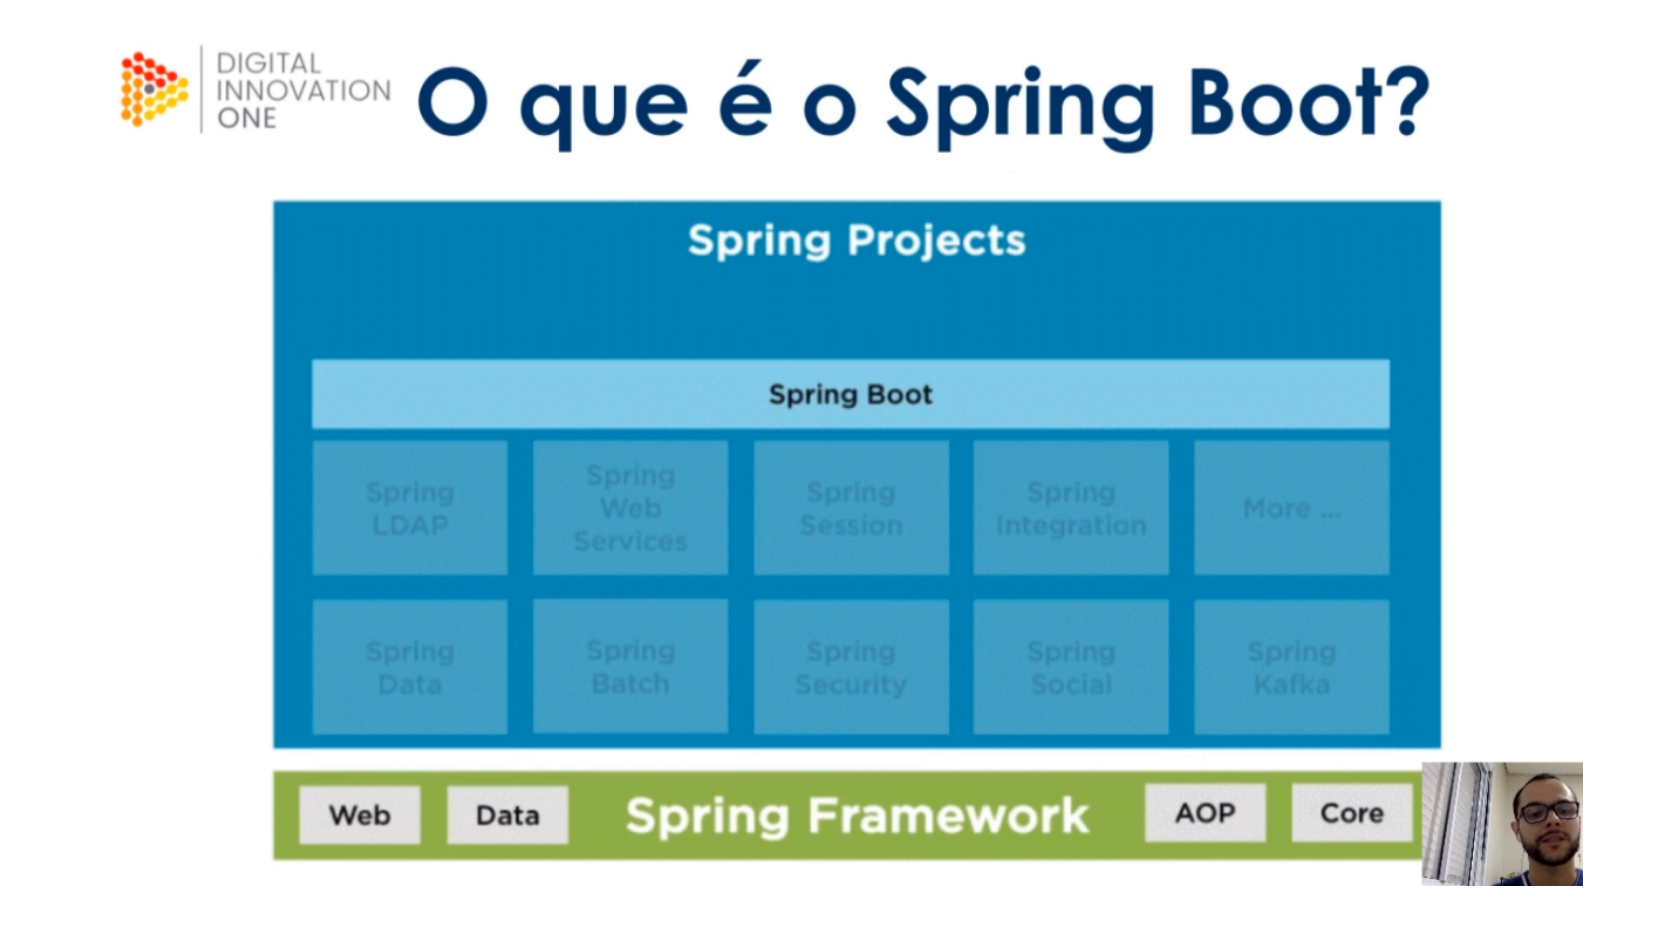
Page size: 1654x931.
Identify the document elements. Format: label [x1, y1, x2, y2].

picture [94, 18, 1583, 886]
